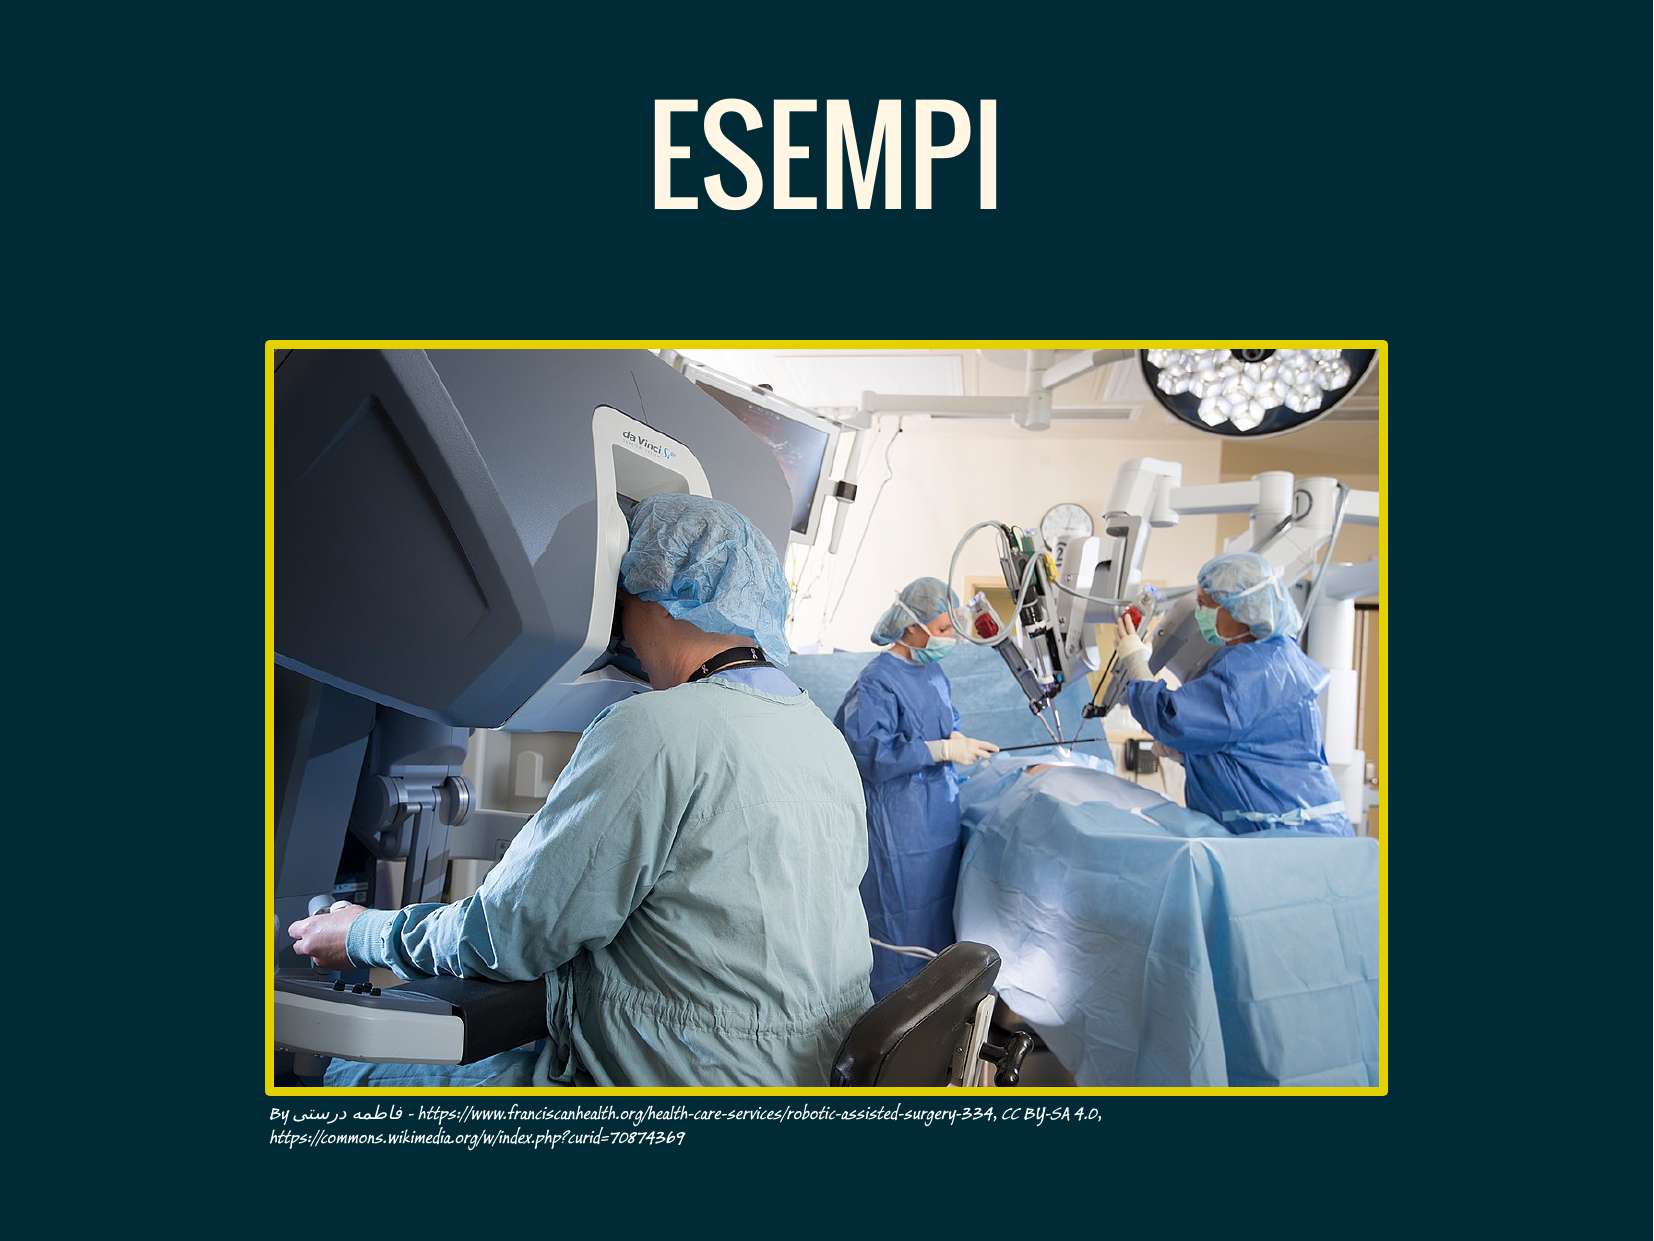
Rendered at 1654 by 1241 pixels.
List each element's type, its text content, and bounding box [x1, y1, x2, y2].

title Esempi [82, 49, 1571, 257]
picture [273, 349, 1380, 1087]
text_box By فاطمه درستی - https://www.franciscanhealth.org/health-care-services/robotic-assisted-surgery-334, CC BY-SA 4.0, https://commons.wikimedia.org/w/index.php?curid=70874369 [253, 1095, 1400, 1158]
